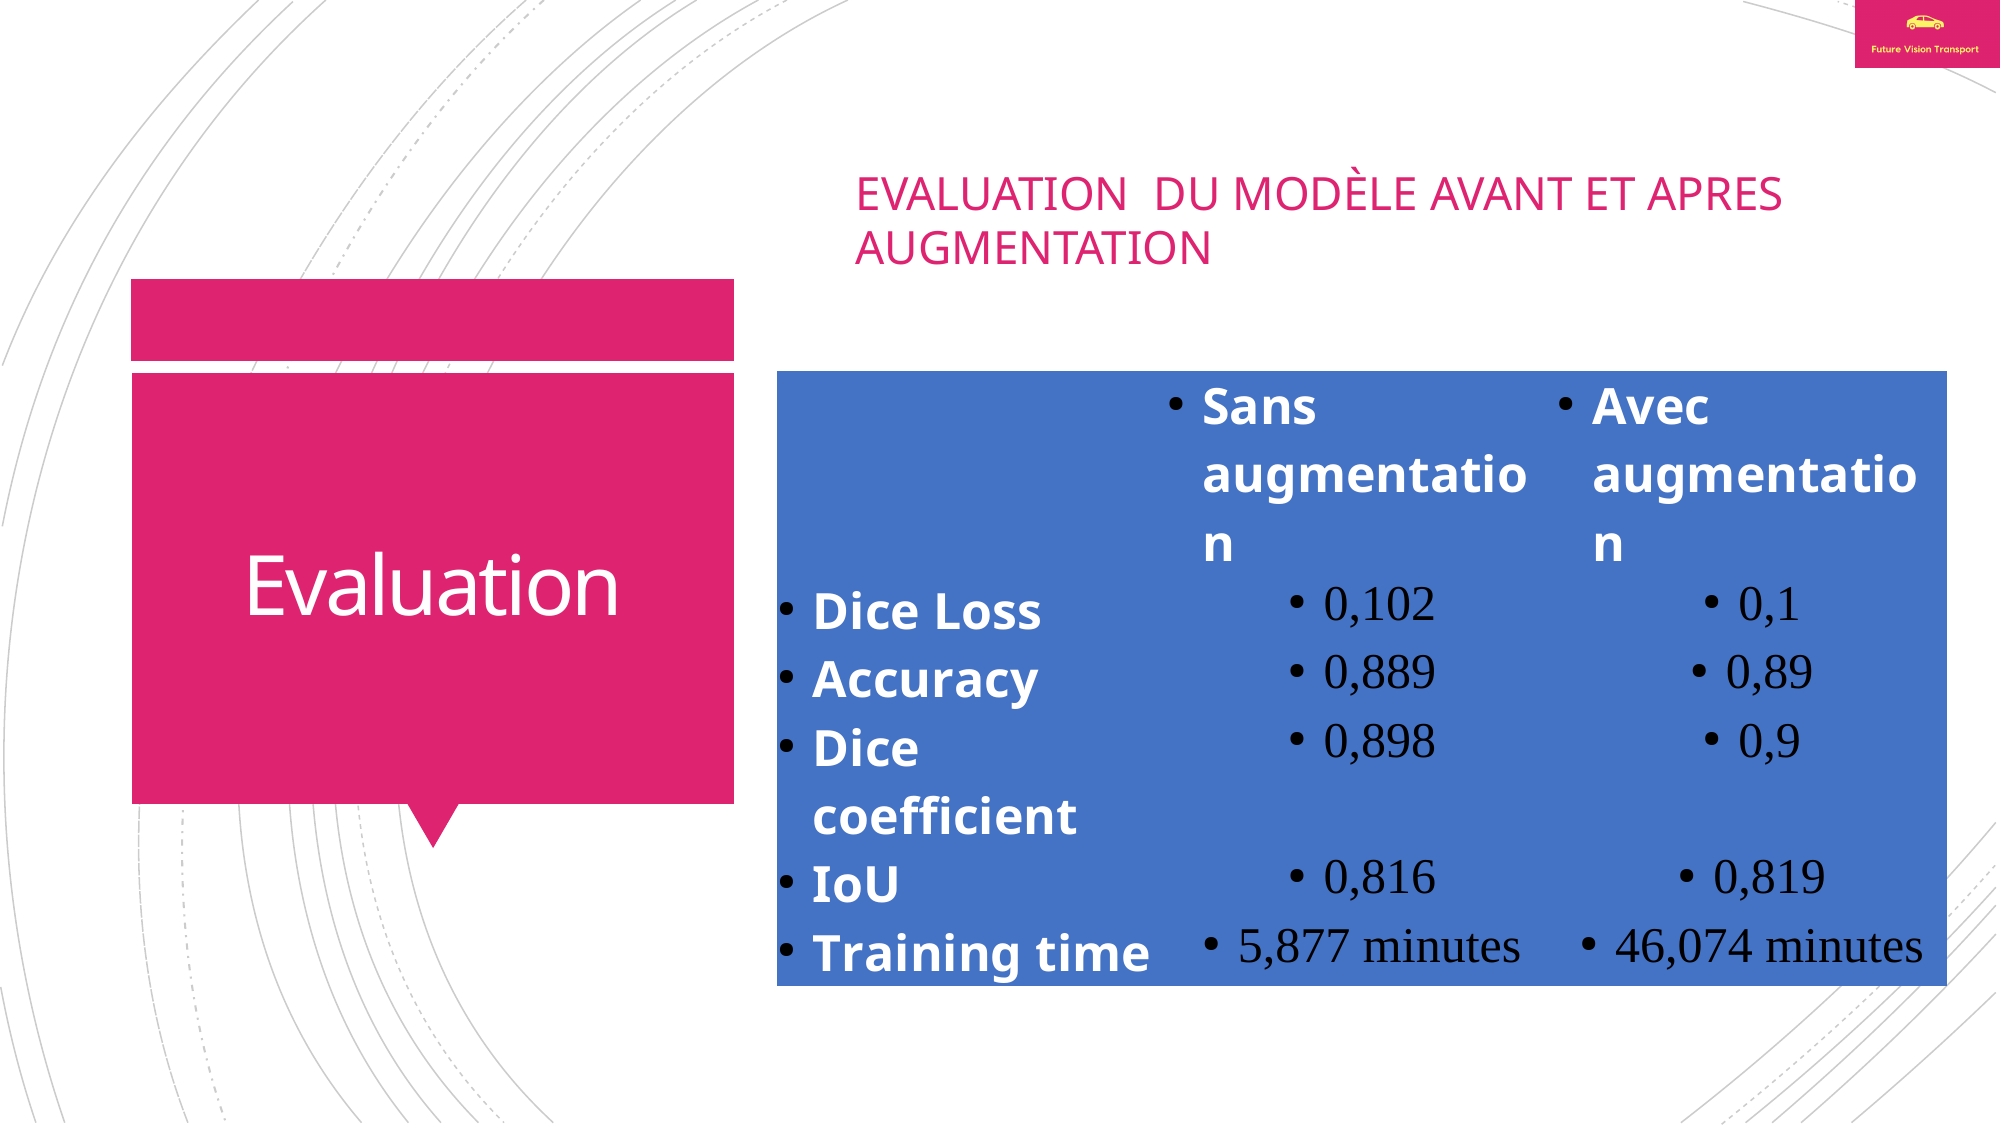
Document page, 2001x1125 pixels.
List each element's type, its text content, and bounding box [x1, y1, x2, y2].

table_cell Dice Loss [777, 576, 1167, 644]
table_cell 0,102 [1167, 576, 1557, 644]
table_header [777, 371, 1167, 576]
table_header Avec augmentation [1557, 371, 1947, 576]
table_header Sans augmentation [1167, 371, 1557, 576]
list Evaluation du modèle avant et apres augmentation [840, 131, 1869, 307]
table_cell Training time [777, 918, 1167, 986]
table_cell 5,877 minutes [1167, 918, 1557, 986]
table_cell 0,889 [1167, 644, 1557, 713]
table_cell 0,89 [1557, 644, 1947, 713]
table_cell 46,074 minutes [1557, 918, 1947, 986]
table_cell 0,9 [1557, 713, 1947, 849]
picture [1855, 0, 2000, 68]
table_cell 0,816 [1167, 849, 1557, 918]
table_cell 0,898 [1167, 713, 1557, 849]
title Evaluation [145, 387, 721, 792]
table_cell 0,819 [1557, 849, 1947, 918]
table_cell IoU [777, 849, 1167, 918]
table_cell 0,1 [1557, 576, 1947, 644]
table_cell Dice coefficient [777, 713, 1167, 849]
table_cell Accuracy [777, 644, 1167, 713]
